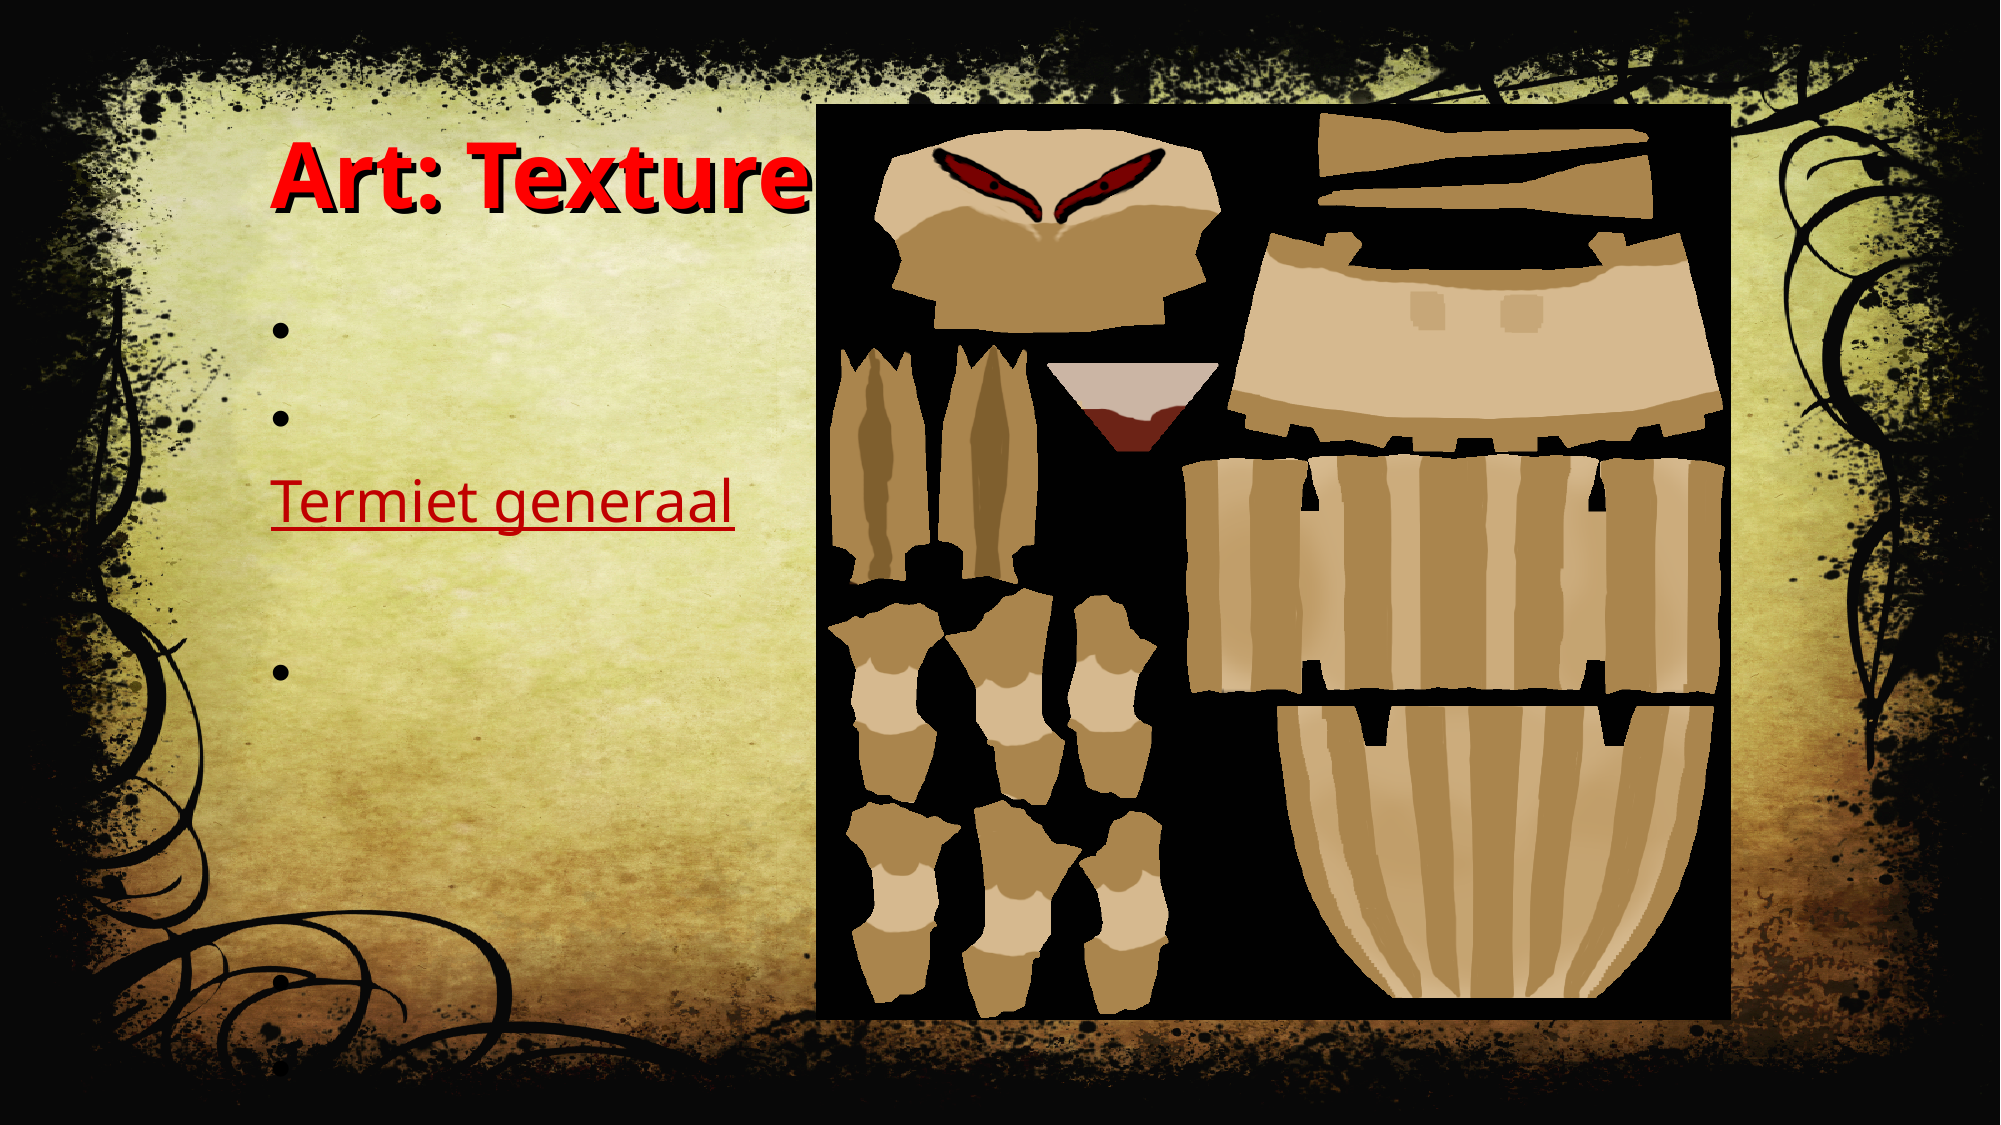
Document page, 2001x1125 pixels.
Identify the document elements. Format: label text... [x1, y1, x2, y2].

title Art: Texture [255, 70, 1981, 288]
picture [816, 105, 1731, 1020]
list Termiet generaal [255, 288, 816, 1002]
list Termiet generaal [1731, 288, 1981, 1002]
